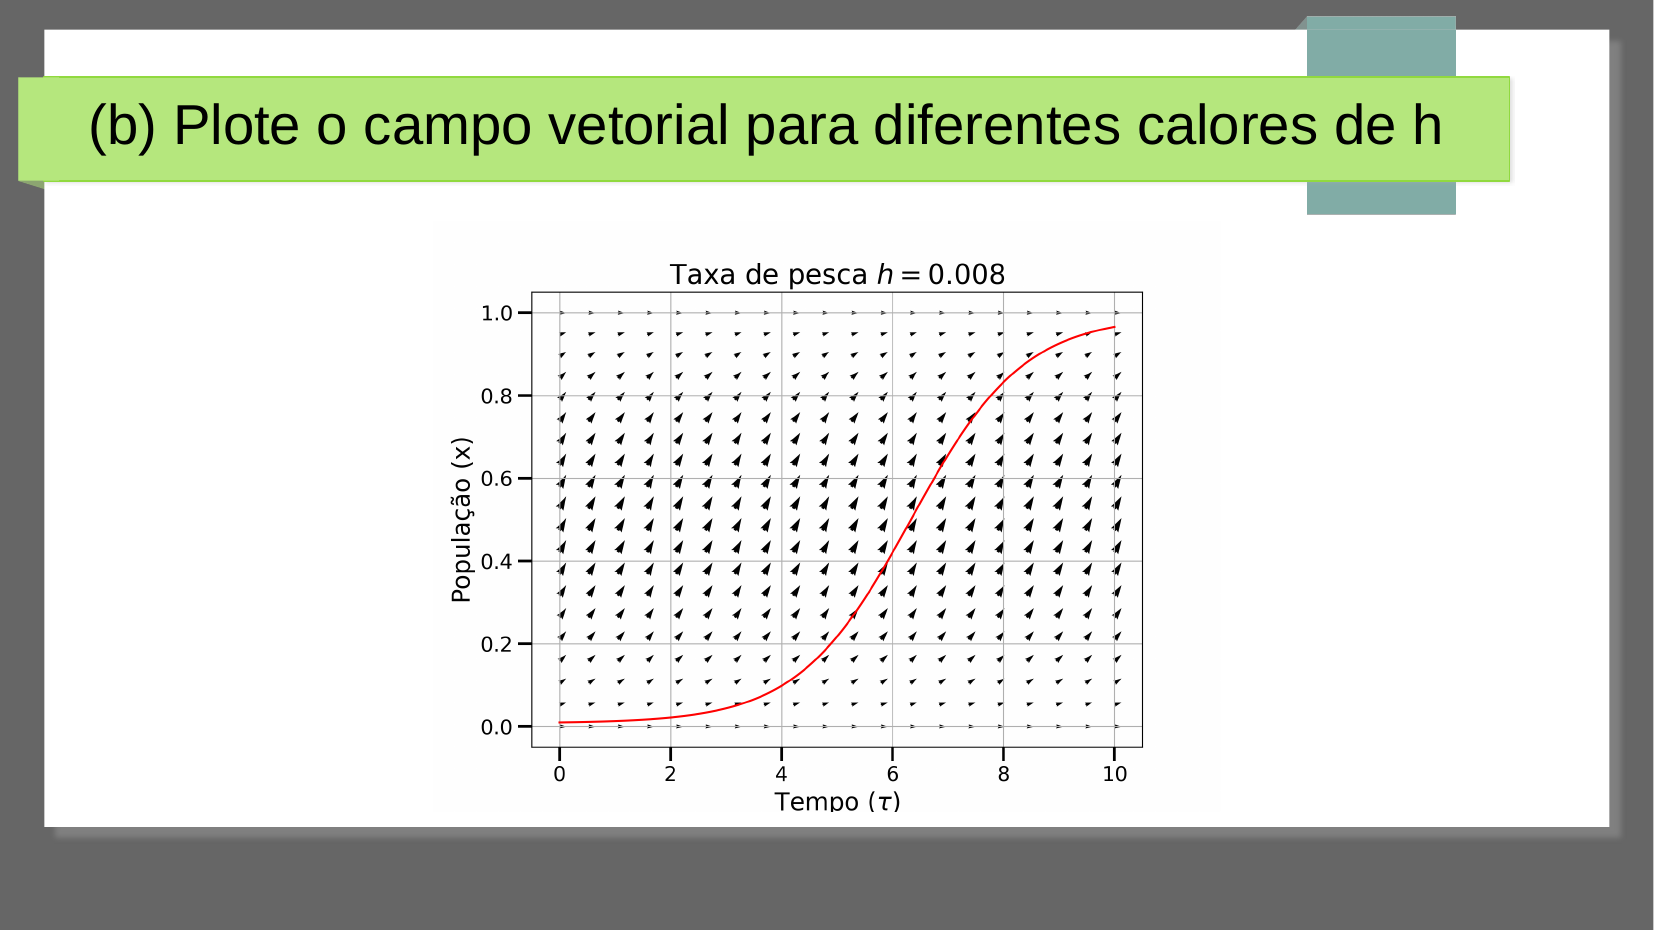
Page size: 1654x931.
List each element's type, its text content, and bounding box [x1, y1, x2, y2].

title (b) Plote o campo vetorial para diferentes calores de h [88, 73, 1506, 178]
picture [433, 221, 1221, 813]
